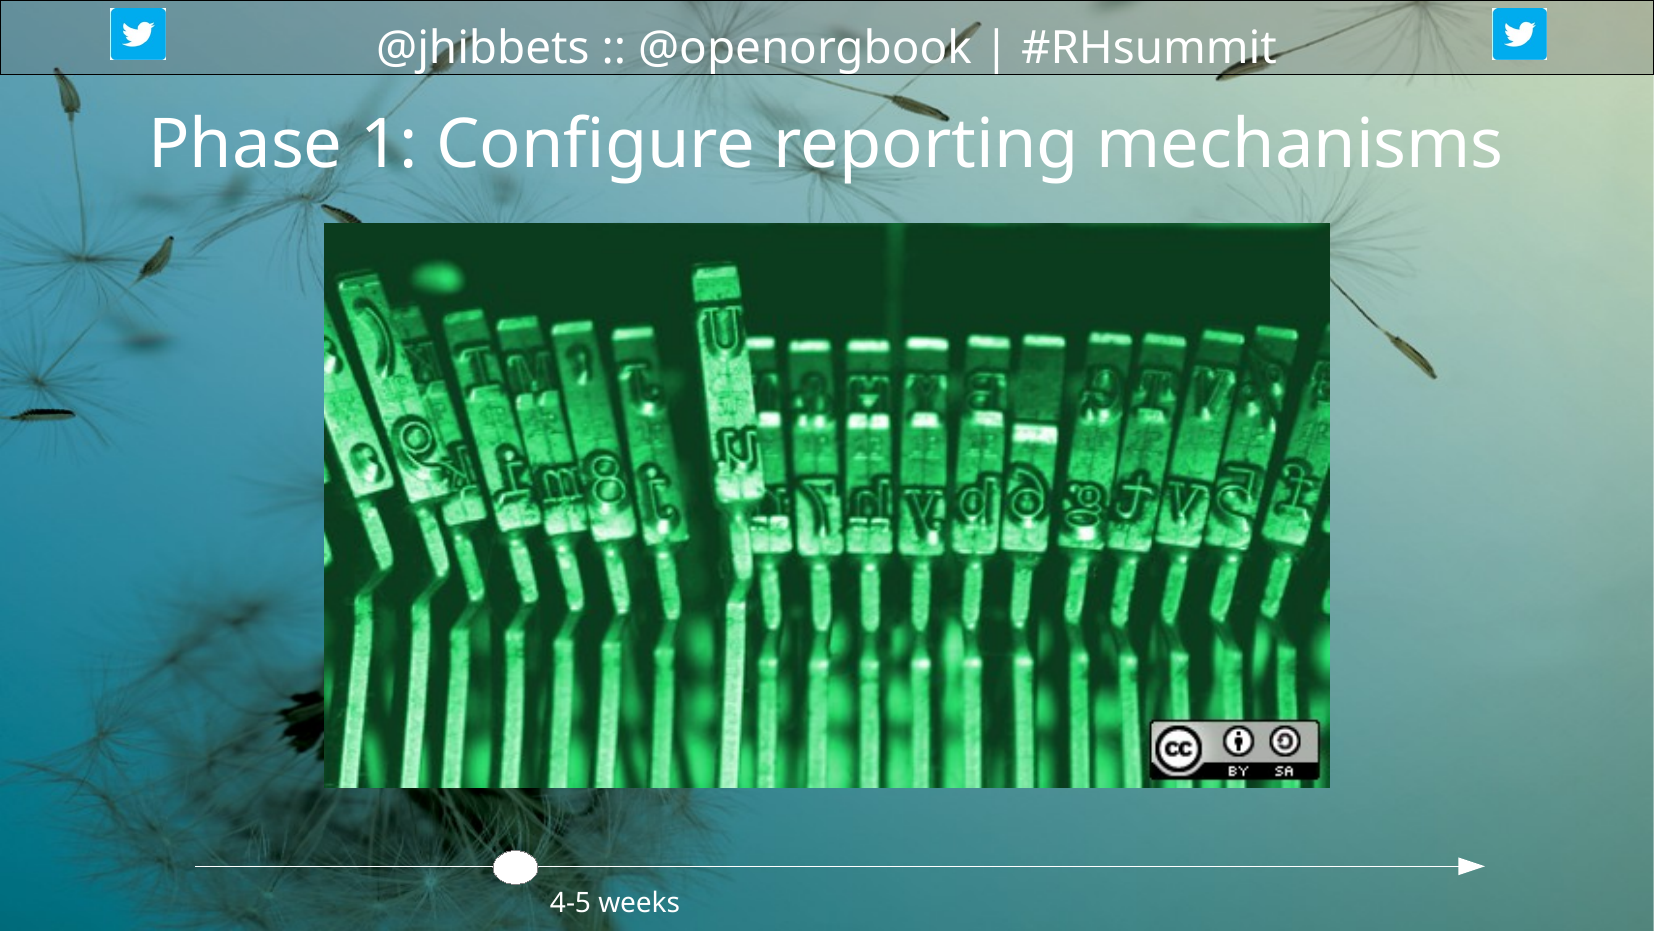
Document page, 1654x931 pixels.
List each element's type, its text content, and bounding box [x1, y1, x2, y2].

picture [124, 22, 154, 46]
picture [1506, 22, 1535, 46]
text_box 4-5 weeks [535, 879, 745, 923]
picture [0, 75, 1654, 931]
title Phase 1: Configure reporting mechanisms [82, 63, 1571, 219]
text_box [492, 850, 539, 885]
